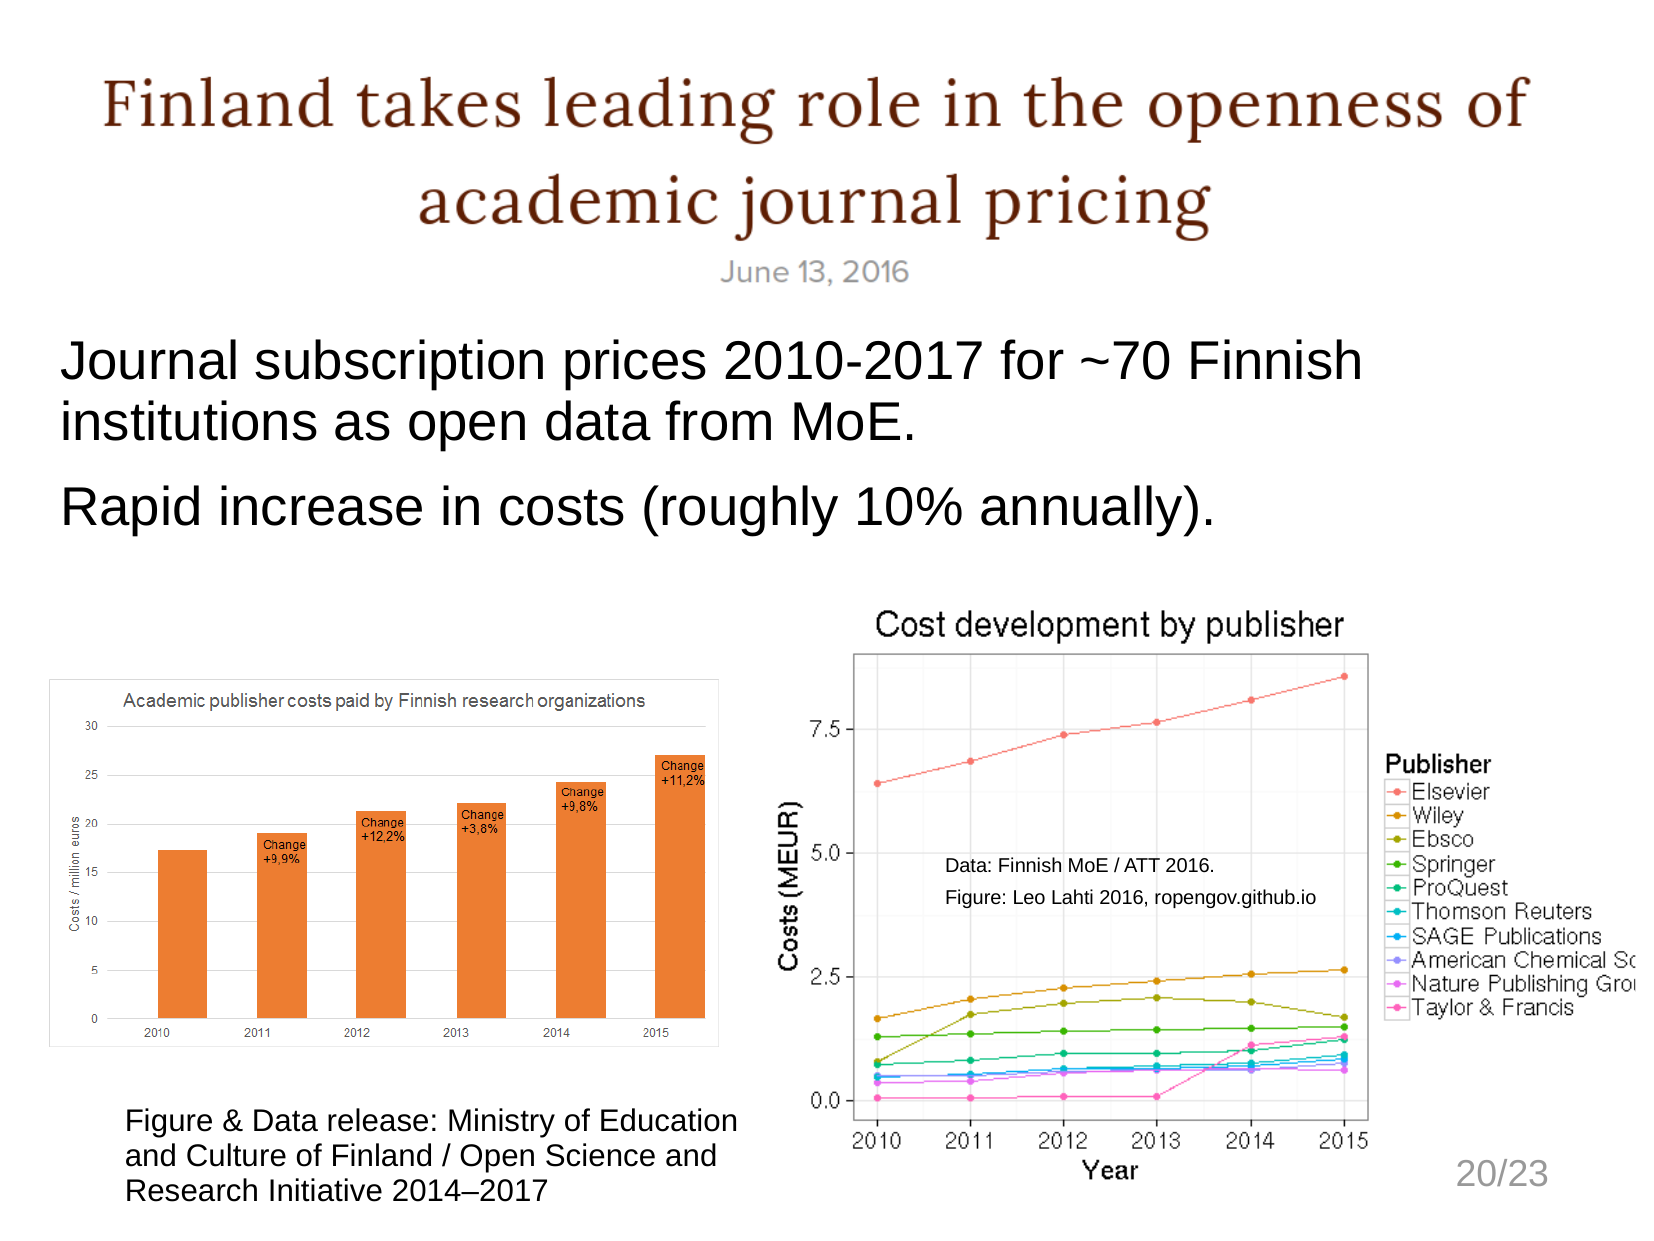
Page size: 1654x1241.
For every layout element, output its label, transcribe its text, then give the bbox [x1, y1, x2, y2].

text_box Data: Finnish MoE / ATT 2016. Figure: Leo Lahti 2016, ropengov.github.io [945, 855, 1321, 928]
text_box <number>/23 [1440, 1144, 1654, 1216]
text_box Figure & Data release: Ministry of Education and Culture of Finland / Open Science and Research Initiative 2014–2017 [109, 1096, 770, 1216]
text_box Journal subscription prices 2010-2017 for ~70 Finnish institutions as open data from MoE. Rapid increase in costs (roughly 10% annually). [60, 330, 1606, 539]
picture [765, 598, 1636, 1199]
picture [49, 679, 719, 1047]
picture [89, 45, 1561, 316]
